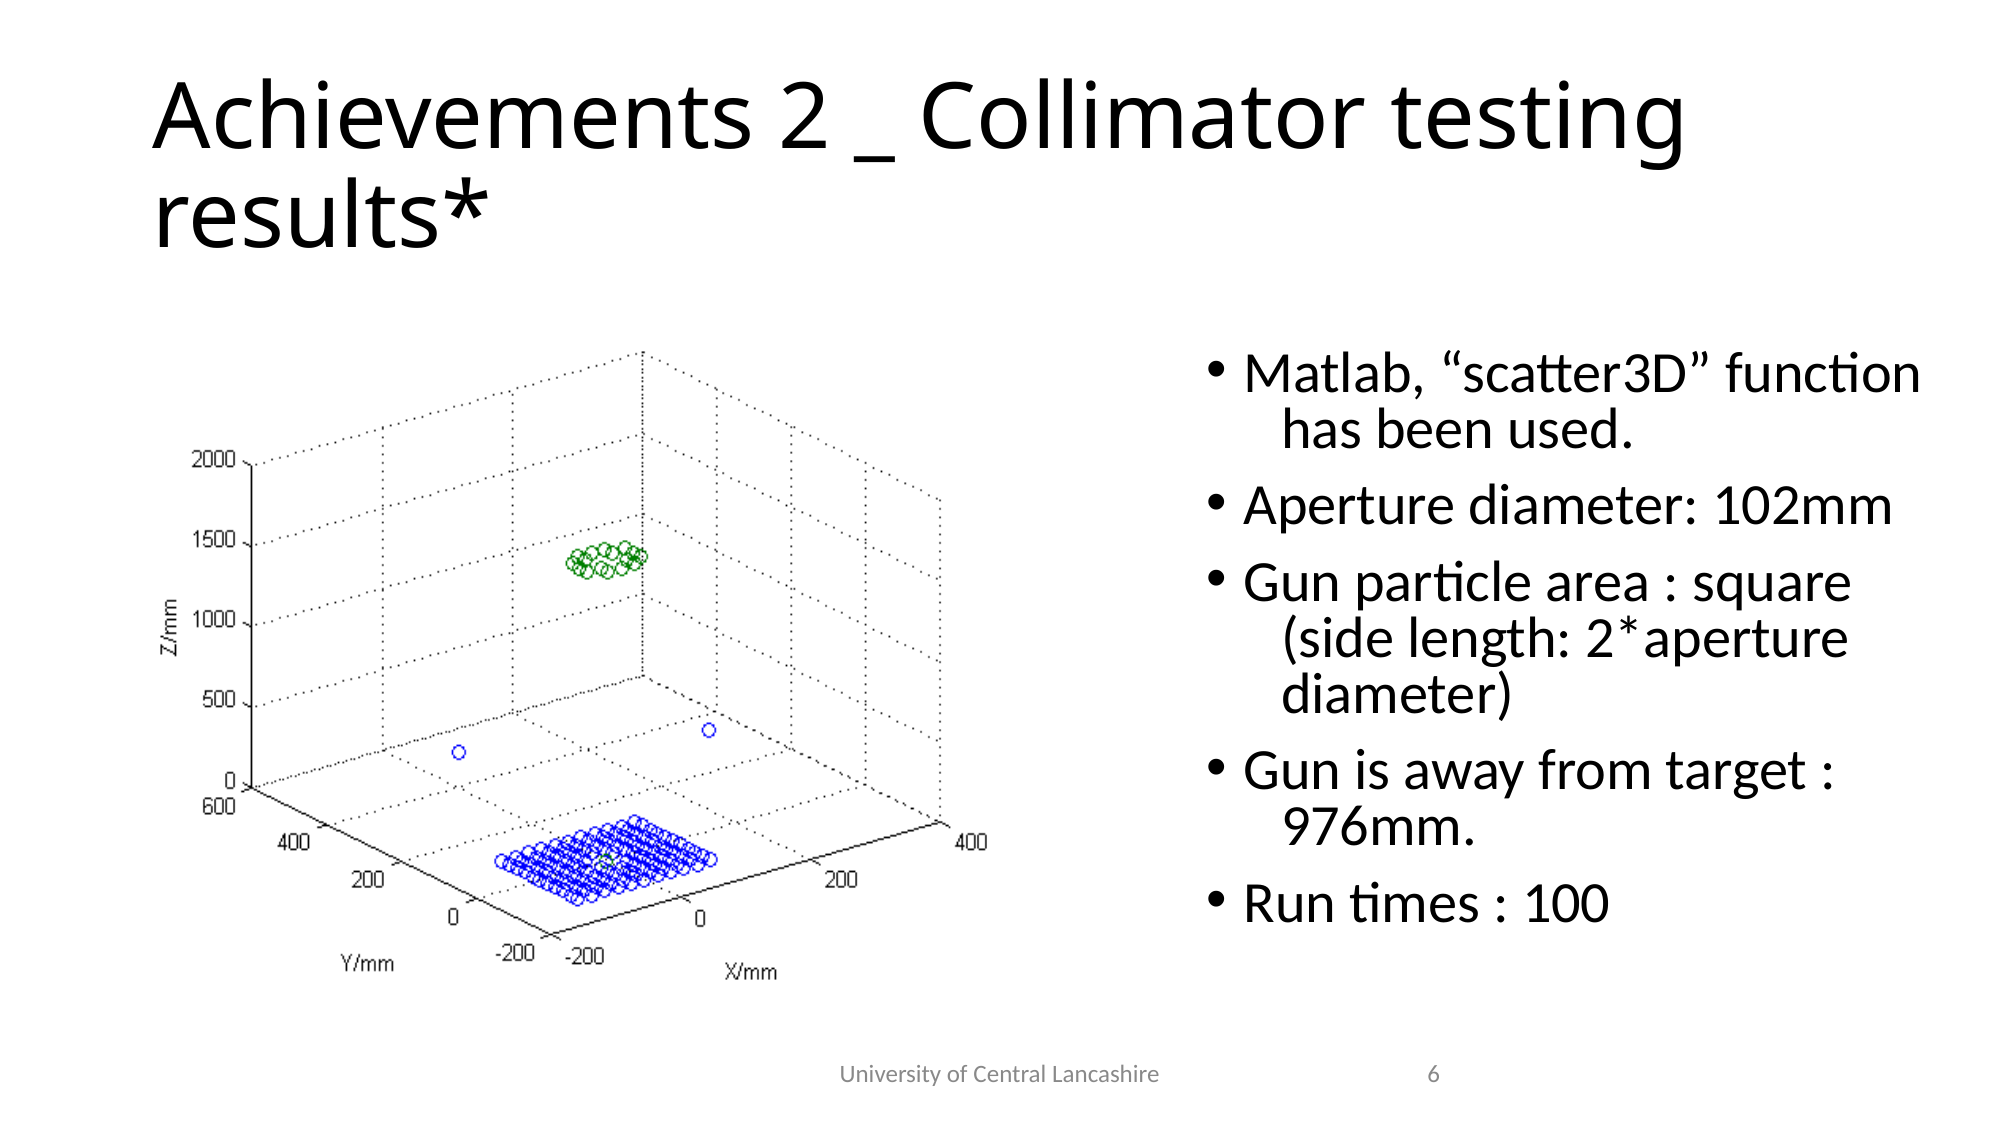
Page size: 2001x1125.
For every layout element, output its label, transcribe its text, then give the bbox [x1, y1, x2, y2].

text_box University of Central Lancashire [662, 1042, 1338, 1103]
picture [137, 299, 1025, 1014]
title Achievements 2 _ Collimator testing results* [137, 59, 1863, 278]
list Matlab, “scatter3D” function has been used. Aperture diameter: 102mm Gun particle area : square (side length: 2*aperture diameter) Gun is away from target : 976mm. Run times : 100 [1191, 340, 1946, 973]
text_box [1412, 1042, 1863, 1103]
